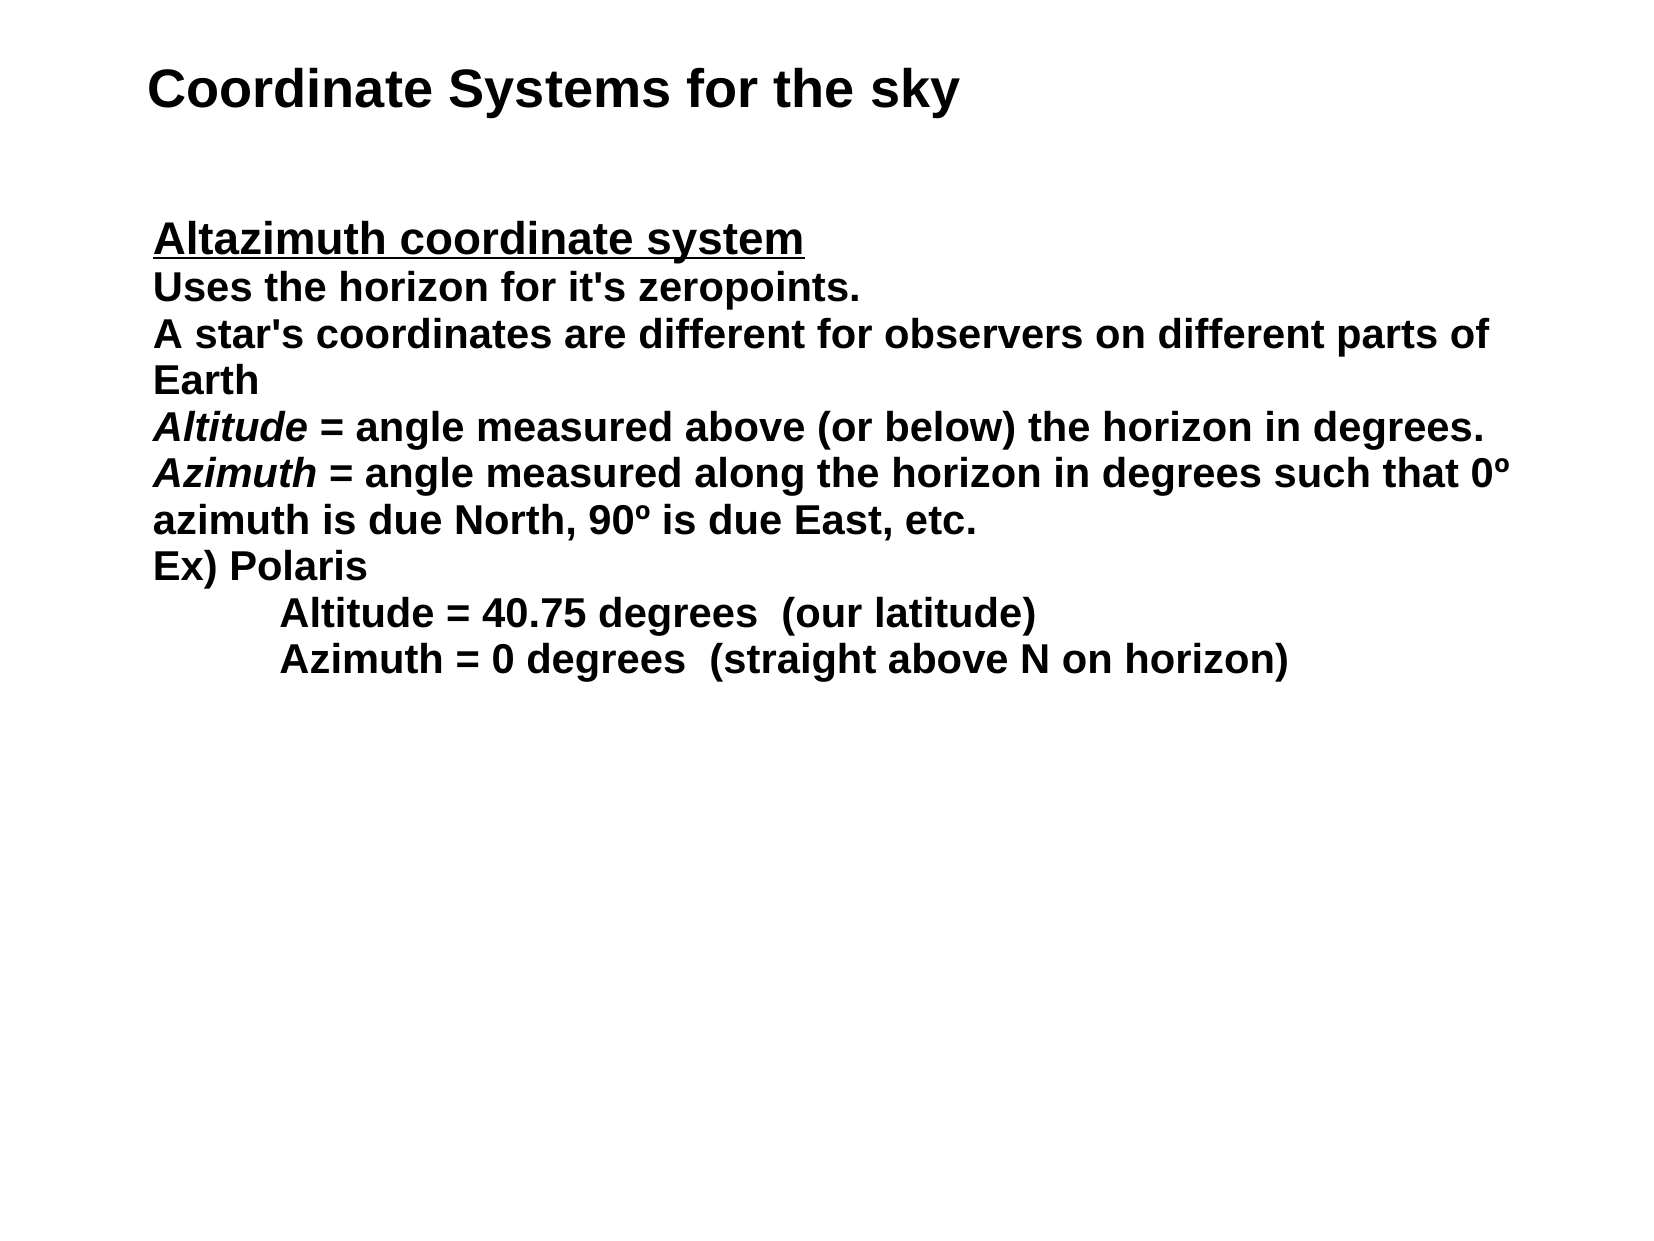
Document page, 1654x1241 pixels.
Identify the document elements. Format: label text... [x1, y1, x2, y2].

text_box Altazimuth coordinate system Uses the horizon for it's zeropoints. A star's coordinates are different for observers on different parts of Earth Altitude = angle measured above (or below) the horizon in degrees. Azimuth = angle measured along the horizon in degrees such that 0º azimuth is due North, 90º is due East, etc. Ex) Polaris Altitude = 40.75 degrees (our latitude) Azimuth = 0 degrees (straight above N on horizon) [138, 205, 1527, 779]
text_box Coordinate Systems for the sky [132, 51, 977, 127]
